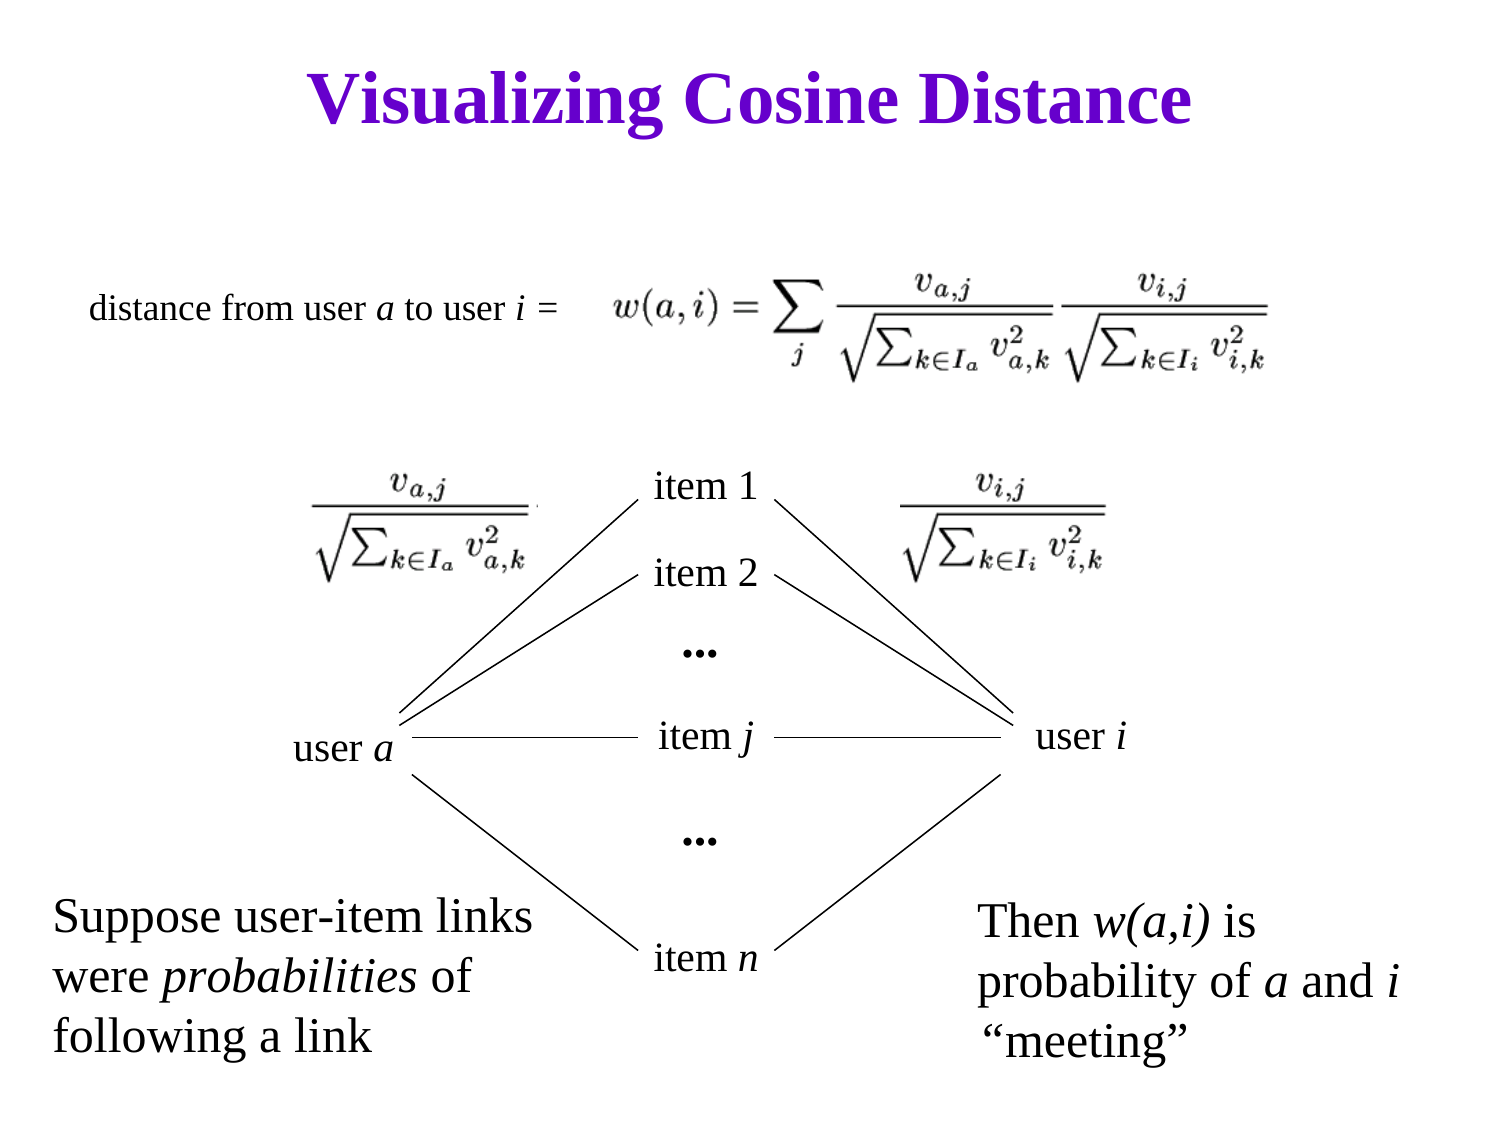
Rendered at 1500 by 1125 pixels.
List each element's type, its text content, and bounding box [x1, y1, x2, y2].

text_box ... [649, 787, 751, 863]
text_box user a [237, 712, 451, 778]
text_box user i [975, 699, 1188, 766]
text_box ... [649, 599, 751, 676]
text_box item 2 [612, 537, 801, 604]
title Visualizing Cosine Distance [112, 0, 1388, 188]
text_box distance from user a to user i = [62, 274, 576, 336]
picture [900, 425, 1150, 602]
text_box Then w(a,i) is probability of a and i “meeting” [962, 880, 1476, 1076]
picture [300, 425, 538, 602]
text_box item 1 [612, 450, 801, 516]
text_box item j [612, 699, 801, 766]
text_box Suppose user-item links were probabilities of following a link [37, 874, 551, 1071]
text_box item n [612, 922, 801, 988]
picture [526, 591, 538, 602]
picture [575, 224, 1313, 402]
